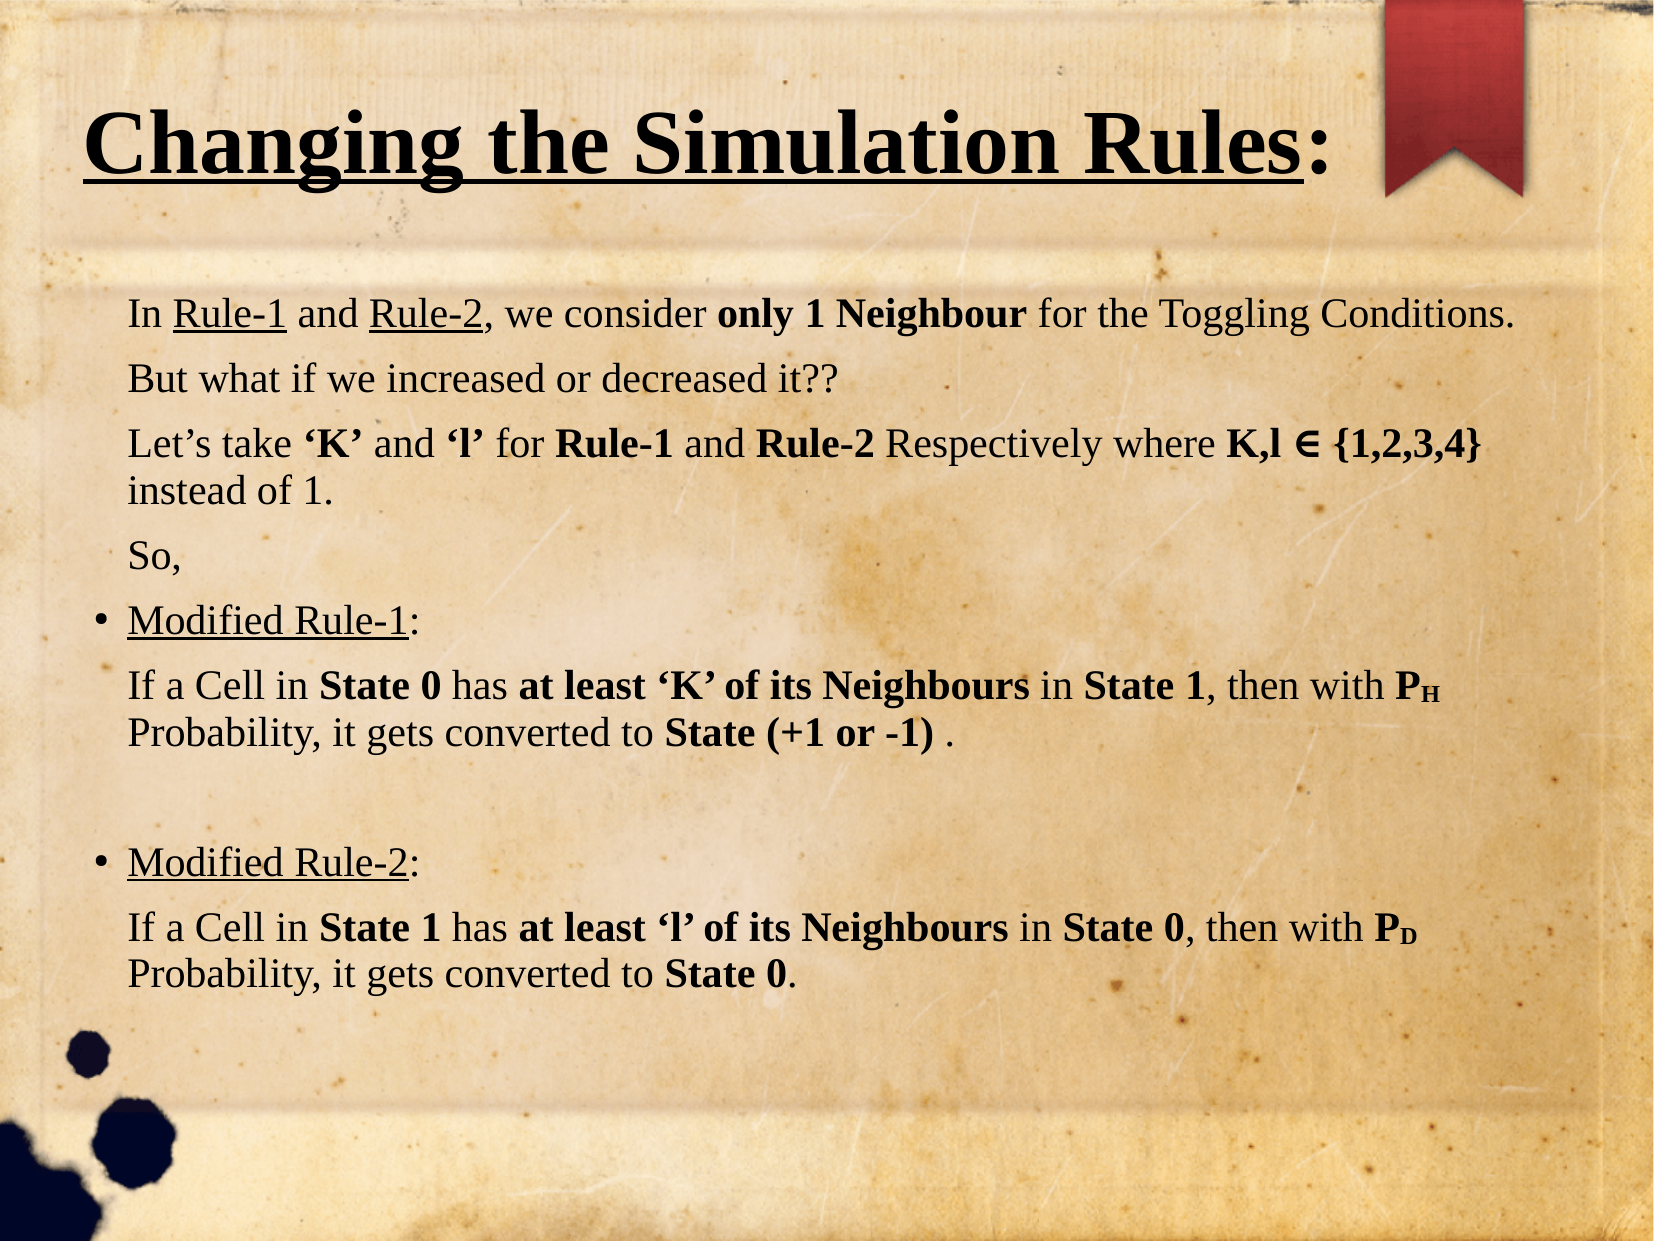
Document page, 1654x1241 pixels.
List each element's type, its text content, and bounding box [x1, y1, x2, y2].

title Changing the Simulation Rules: [82, 49, 1347, 237]
picture [0, 0, 1654, 1241]
list In Rule-1 and Rule-2, we consider only 1 Neighbour for the Toggling Conditions. But what if we increased or decreased it?? Let’s take ‘K’ and ‘l’ for Rule-1 and Rule-2 Respectively where K,l ∈ {1,2,3,4} instead of 1. So, Modified Rule-1: If a Cell in State 0 has at least ‘K’ of its Neighbours in State 1, then with PH Probability, it gets converted to State (+1 or -1) . Modified Rule-2: If a Cell in State 1 has at least ‘l’ of its Neighbours in State 0, then with PD Probability, it gets converted to State 0. [82, 290, 1538, 1010]
